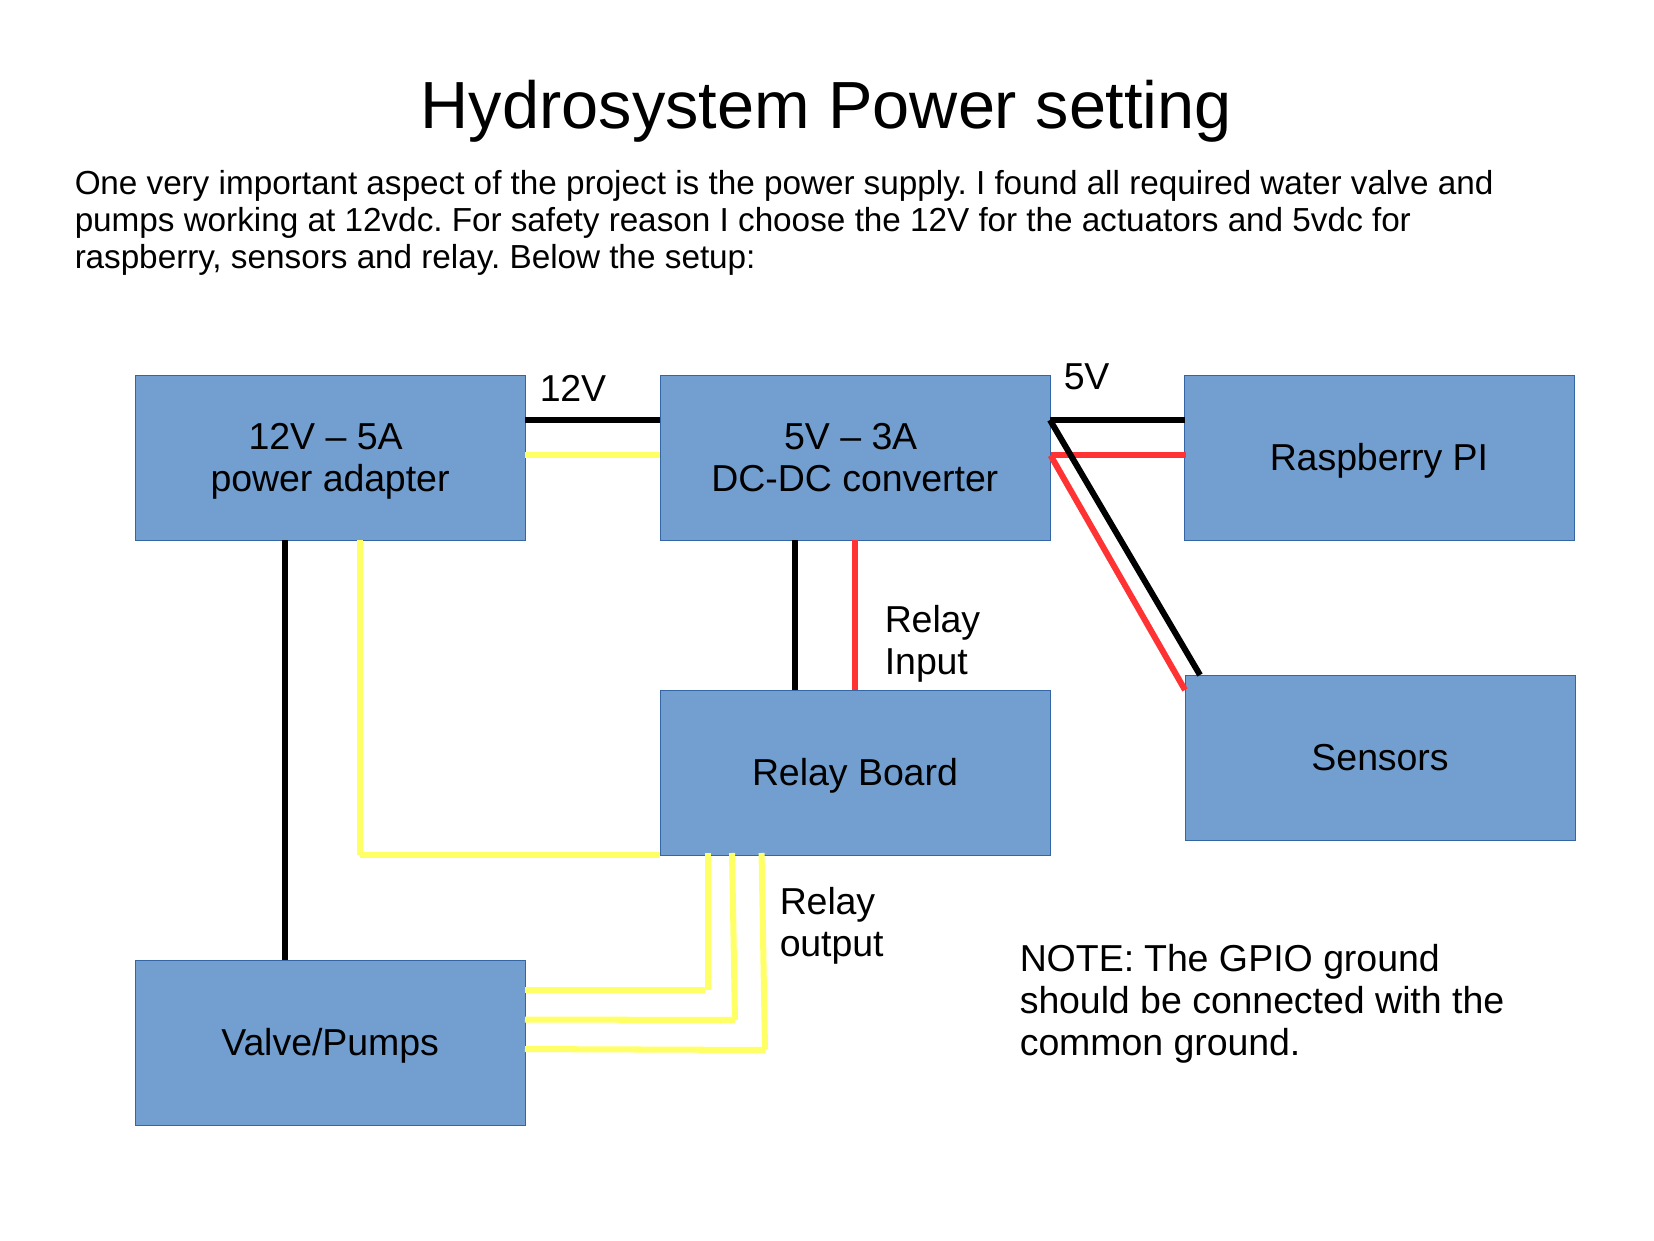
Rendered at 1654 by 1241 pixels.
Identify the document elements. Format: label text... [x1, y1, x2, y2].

text_box 12V – 5A power adapter [135, 375, 526, 541]
title Hydrosystem Power setting [82, 45, 1571, 167]
text_box 5V [1049, 348, 1185, 406]
text_box 12V [525, 360, 661, 417]
text_box Relay Board [660, 690, 1051, 856]
text_box Relay output [765, 873, 901, 972]
text_box Raspberry PI [1184, 375, 1575, 541]
text_box One very important aspect of the project is the power supply. I found all required water valve and pumps working at 12vdc. For safety reason I choose the 12V for the actuators and 5vdc for raspberry, sensors and relay. Below the setup: [60, 157, 1538, 285]
text_box NOTE: The GPIO ground should be connected with the common ground. [1005, 930, 1576, 1155]
text_box Valve/Pumps [135, 960, 526, 1126]
text_box Relay Input [870, 591, 1006, 691]
text_box 5V – 3A DC-DC converter [660, 375, 1051, 541]
text_box Sensors [1185, 675, 1576, 841]
